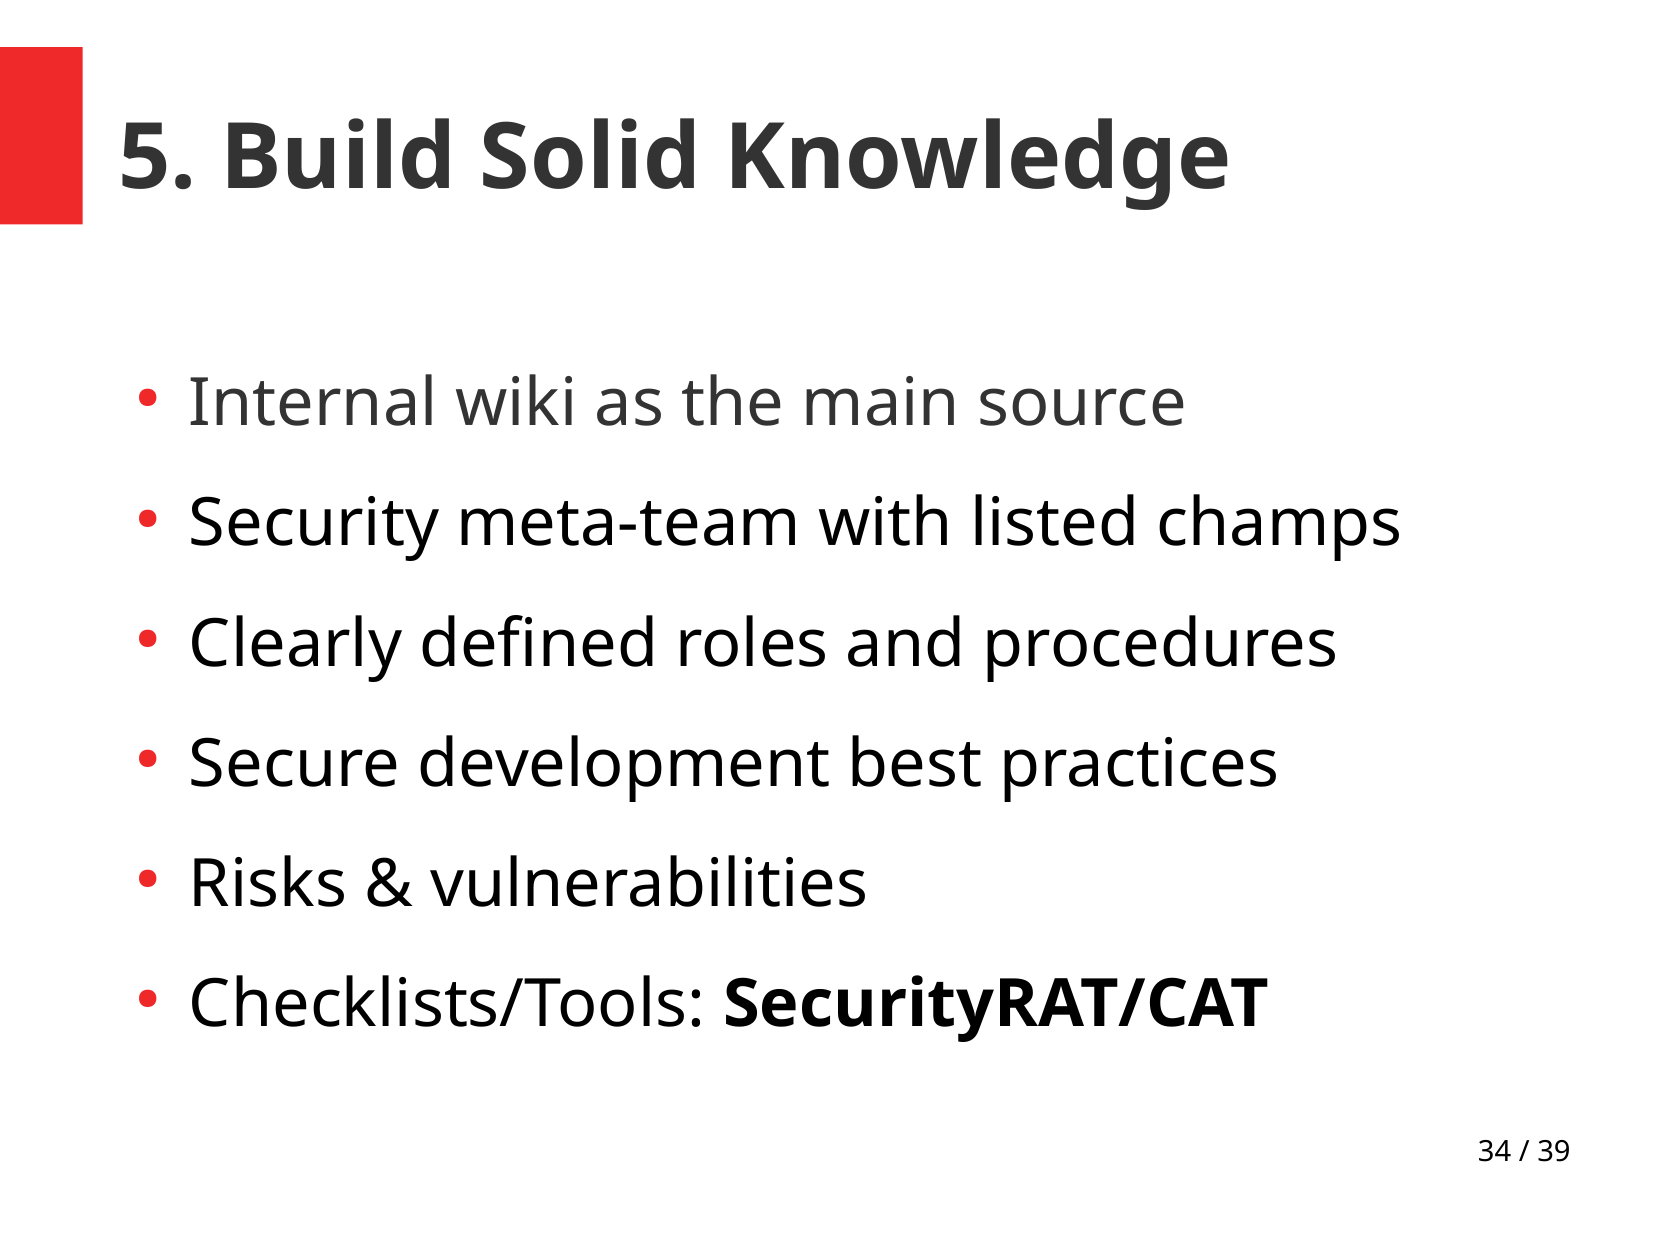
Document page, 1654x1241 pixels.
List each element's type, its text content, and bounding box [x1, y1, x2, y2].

title 5. Build Solid Knowledge [118, 49, 1571, 257]
list Internal wiki as the main source Security meta-team with listed champs Clearly defined roles and procedures Secure development best practices Risks & vulnerabilities Checklists/Tools: SecurityRAT/CAT [118, 354, 1536, 1074]
